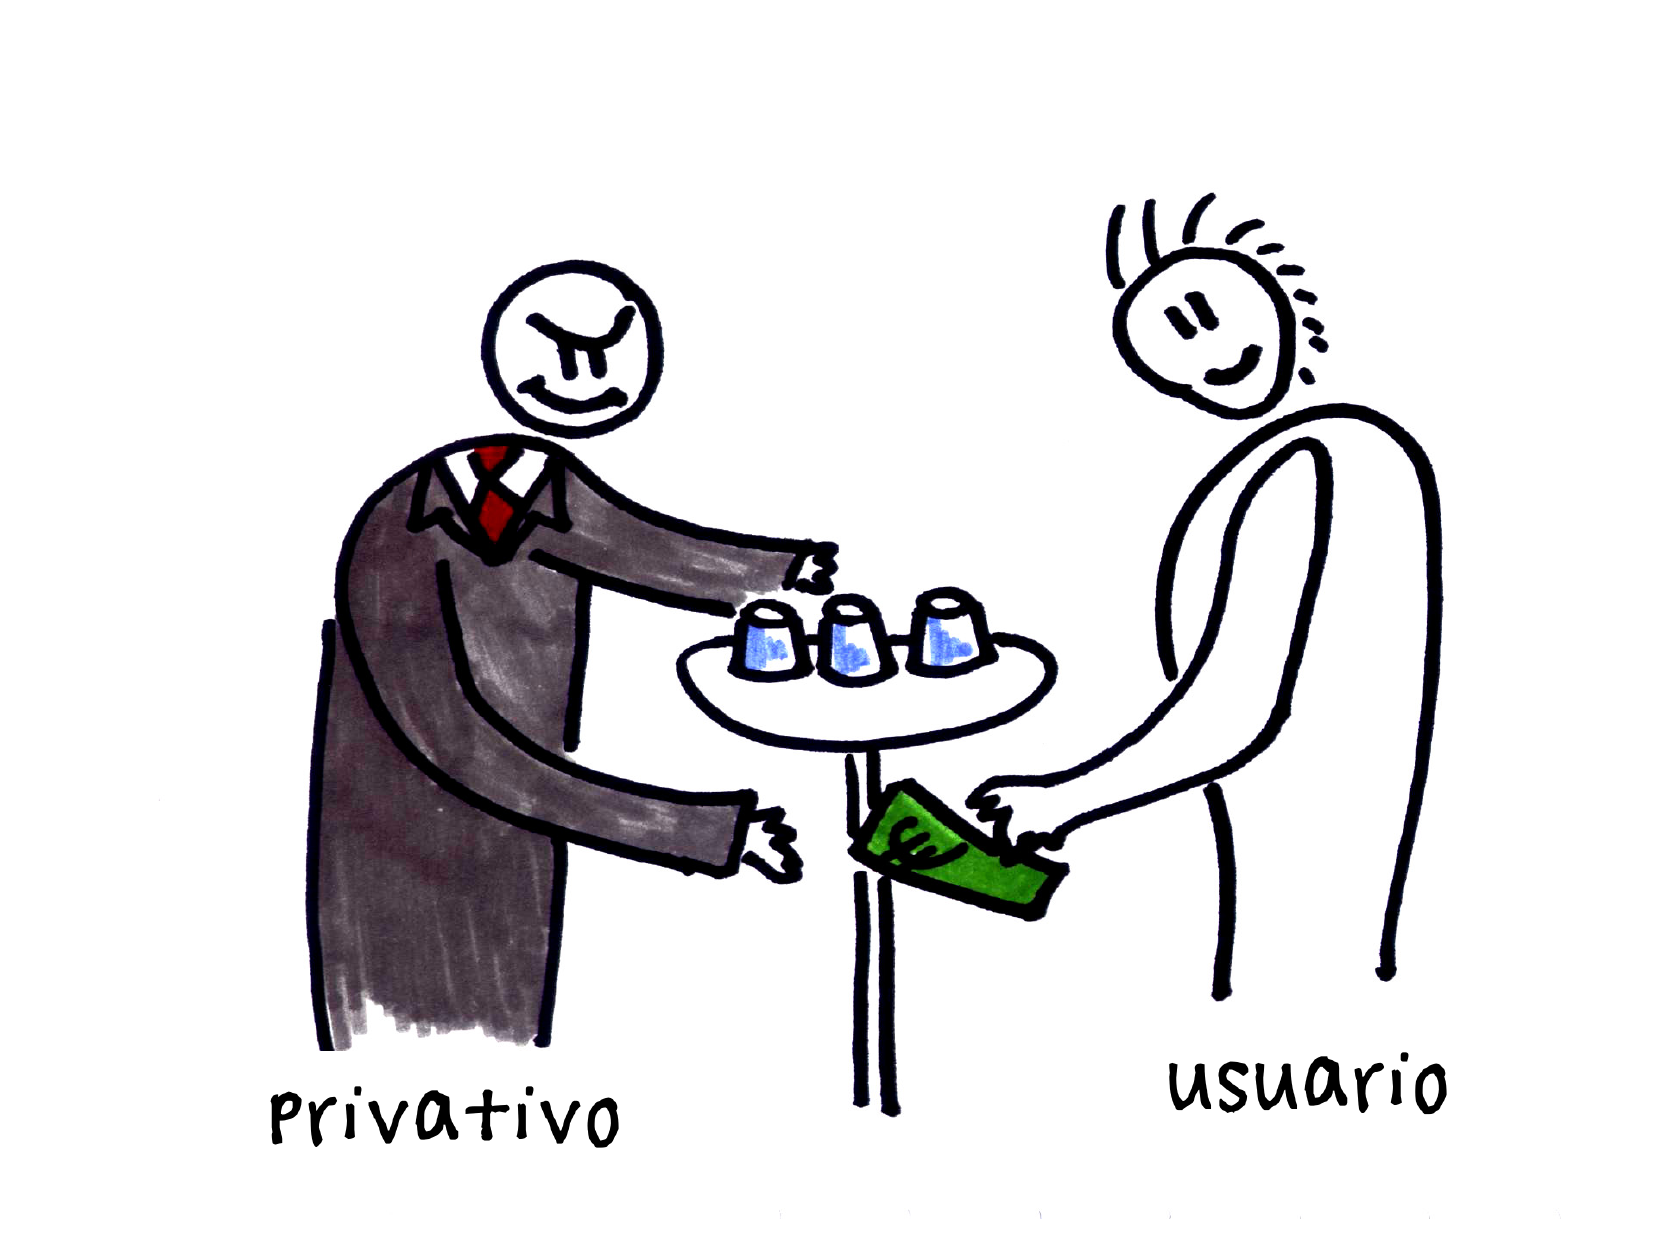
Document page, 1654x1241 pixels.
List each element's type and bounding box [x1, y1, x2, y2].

picture [102, 58, 1561, 1219]
